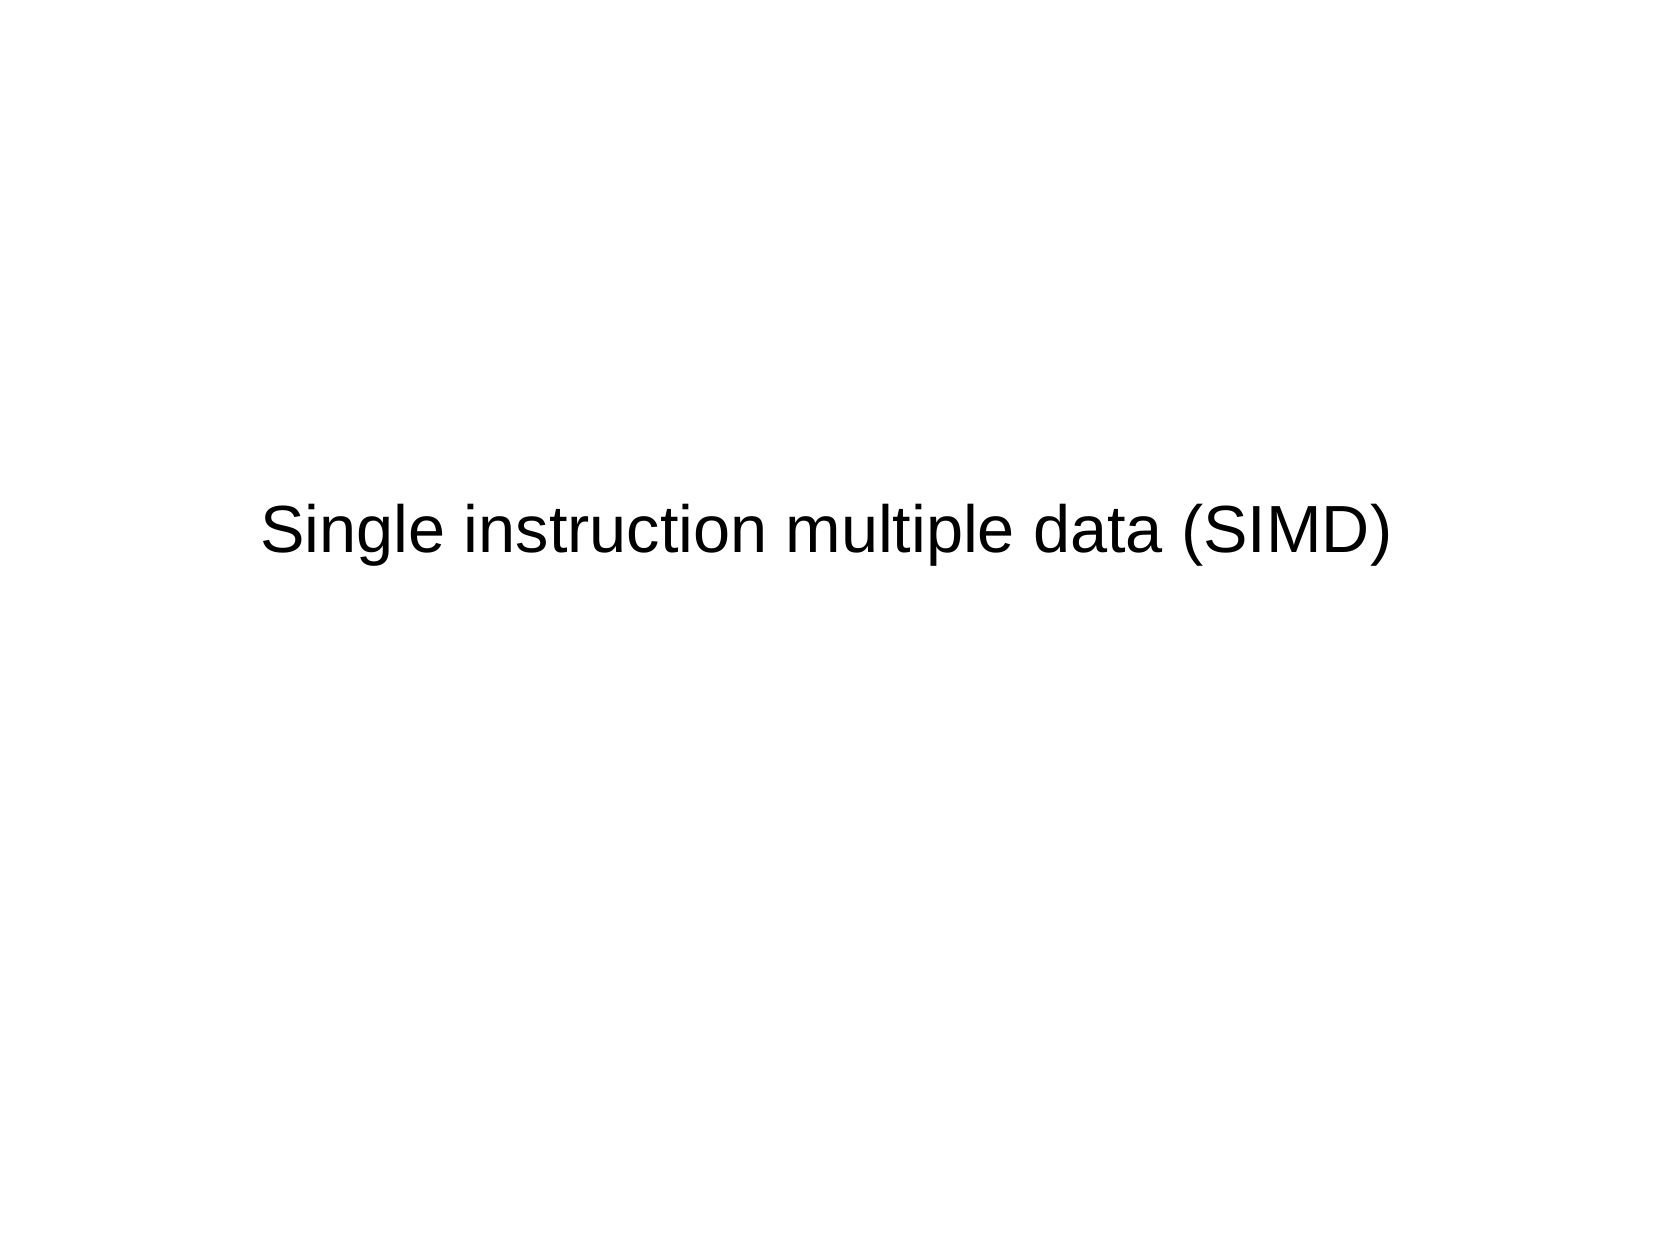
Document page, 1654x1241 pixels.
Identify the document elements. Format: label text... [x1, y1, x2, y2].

subtitle Single instruction multiple data (SIMD) [82, 49, 1571, 1010]
